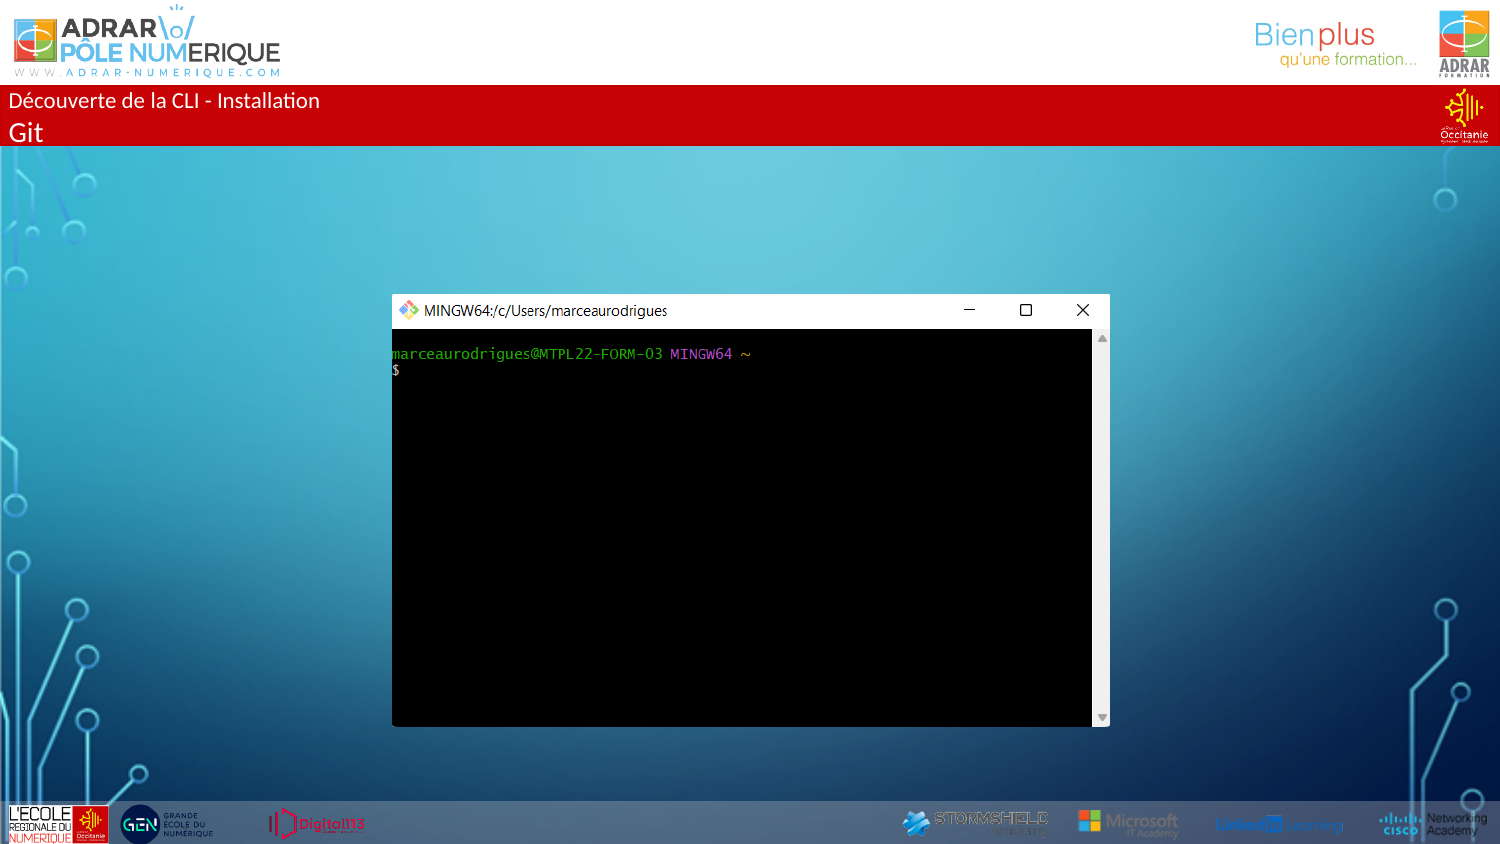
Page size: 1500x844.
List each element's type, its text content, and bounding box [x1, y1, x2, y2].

picture [902, 807, 1048, 841]
picture [0, 85, 1500, 844]
picture [7, 0, 288, 70]
picture [260, 807, 373, 841]
picture [8, 803, 109, 844]
text_box Découverte de la CLI - Installation Git [0, 70, 343, 164]
picture [1256, 22, 1416, 68]
picture [1437, 8, 1491, 79]
